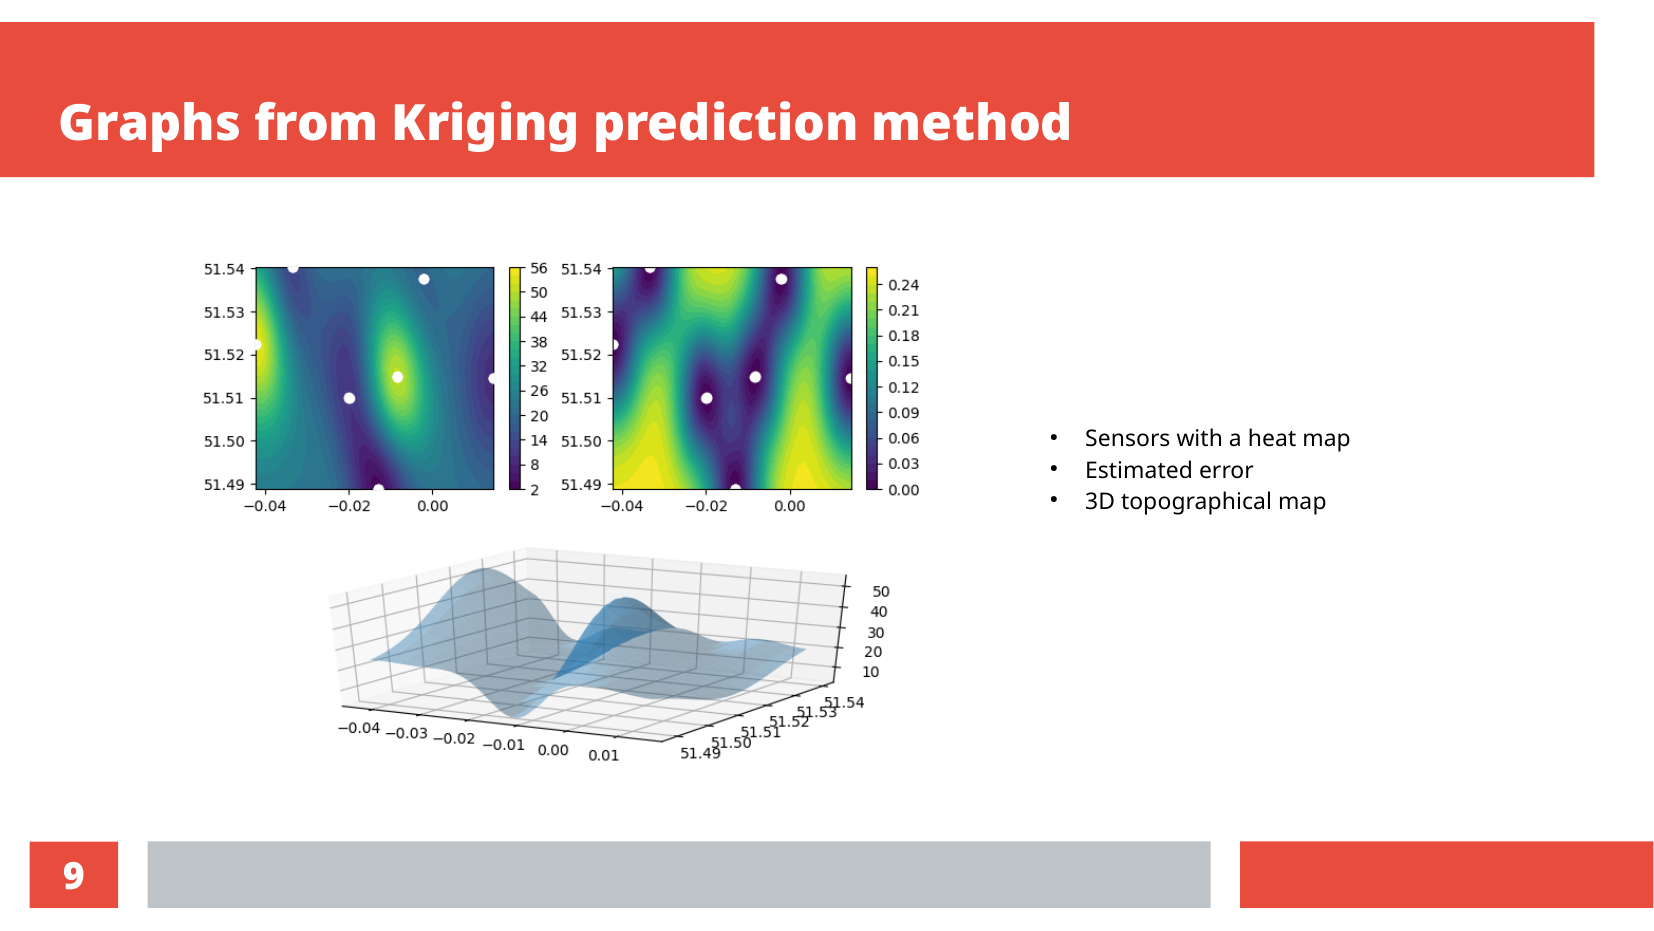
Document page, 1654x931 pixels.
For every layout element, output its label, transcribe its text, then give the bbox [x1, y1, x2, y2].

picture [150, 191, 995, 826]
title Graphs from Kriging prediction method [59, 44, 1595, 156]
text_box Sensors with a heat map Estimated error 3D topographical map [1035, 414, 1546, 511]
